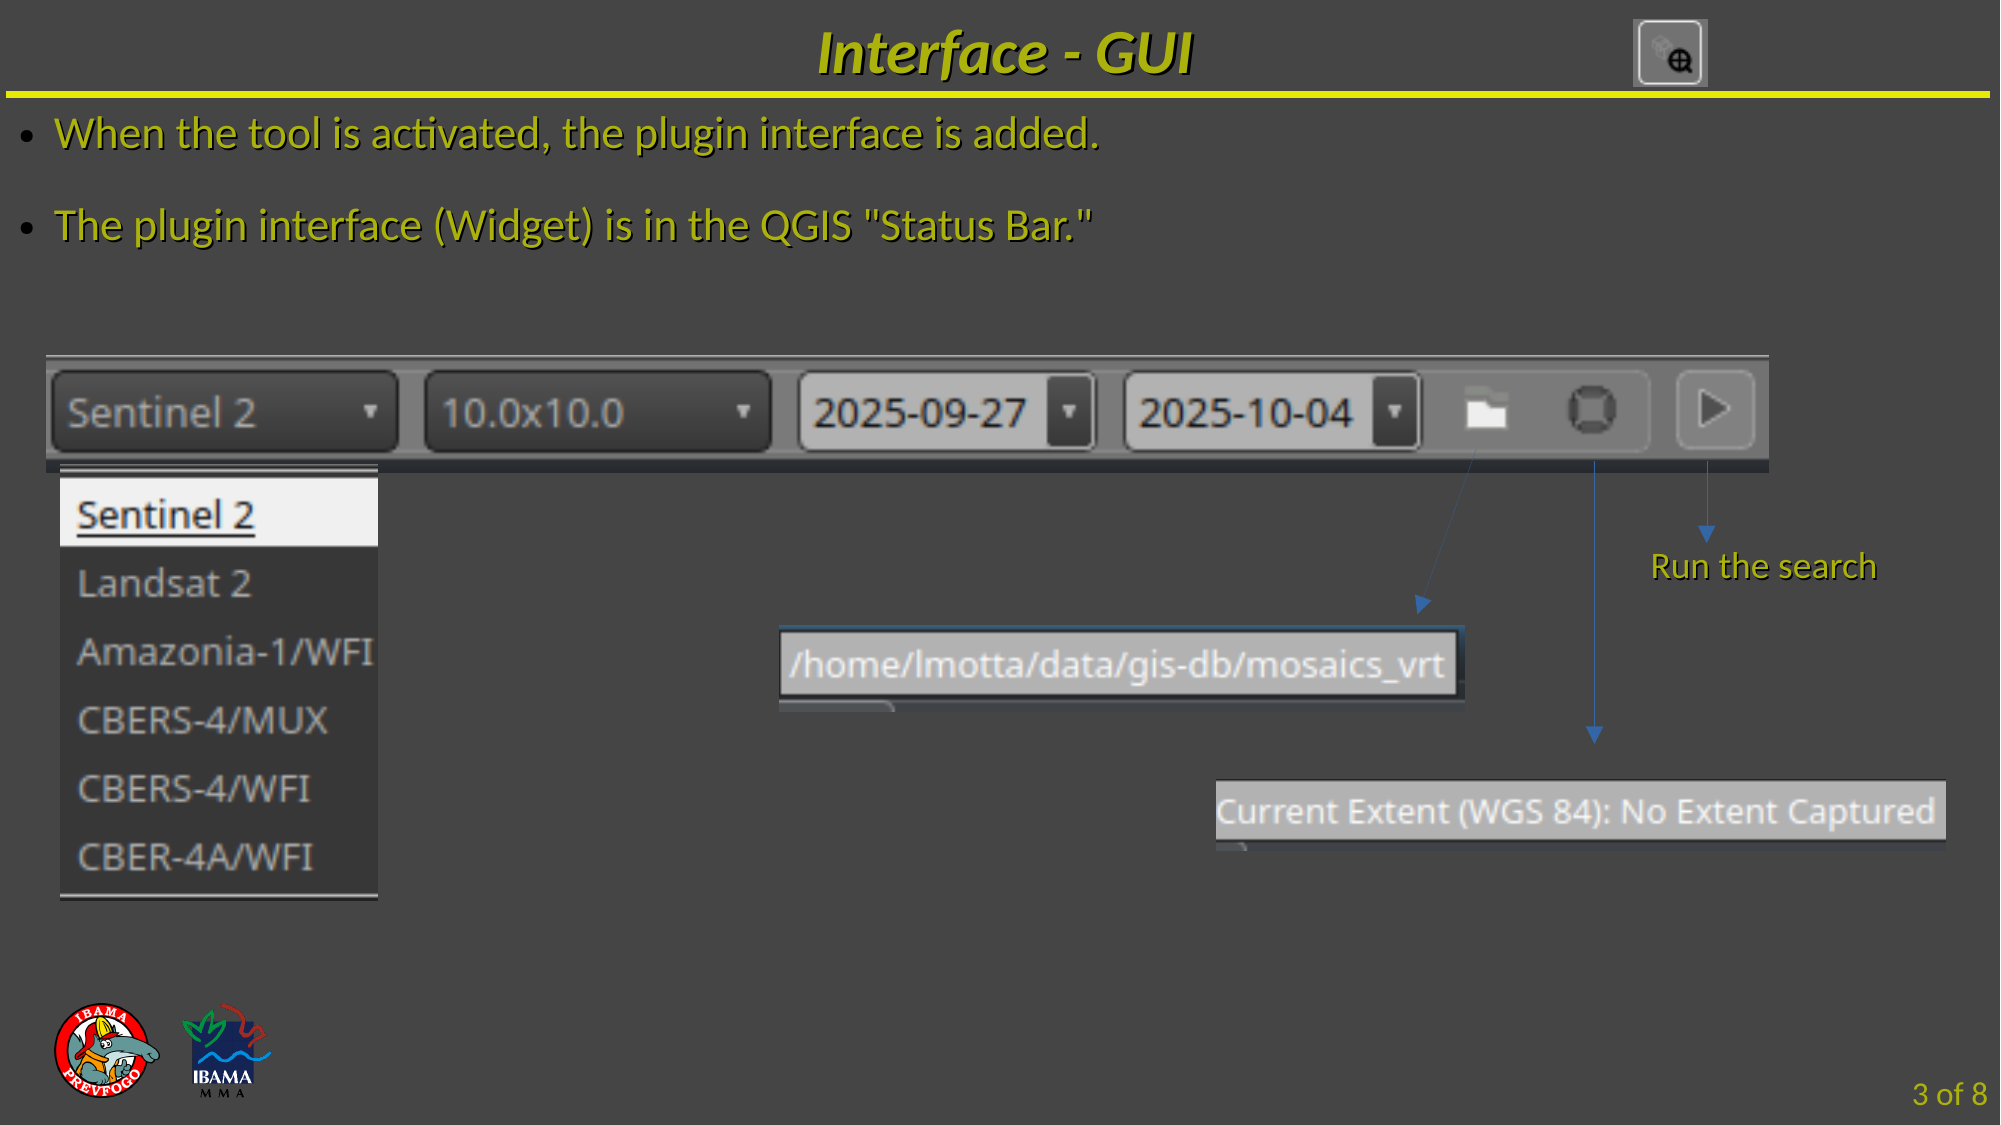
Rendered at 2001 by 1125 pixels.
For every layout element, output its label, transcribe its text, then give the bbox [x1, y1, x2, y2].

text_box Run the search [1635, 543, 1979, 610]
picture [779, 625, 1465, 712]
picture [173, 1003, 272, 1098]
picture [1633, 19, 1708, 87]
text_box When the tool is activated, the plugin interface is added. The plugin interface (Widget) is in the QGIS "Status Bar." [3, 107, 2000, 310]
subtitle Interface - GUI [9, 11, 2000, 95]
picture [1216, 779, 1946, 851]
text_box <número> of 8 [1757, 1080, 1989, 1125]
picture [46, 355, 1769, 901]
picture [54, 1003, 160, 1098]
